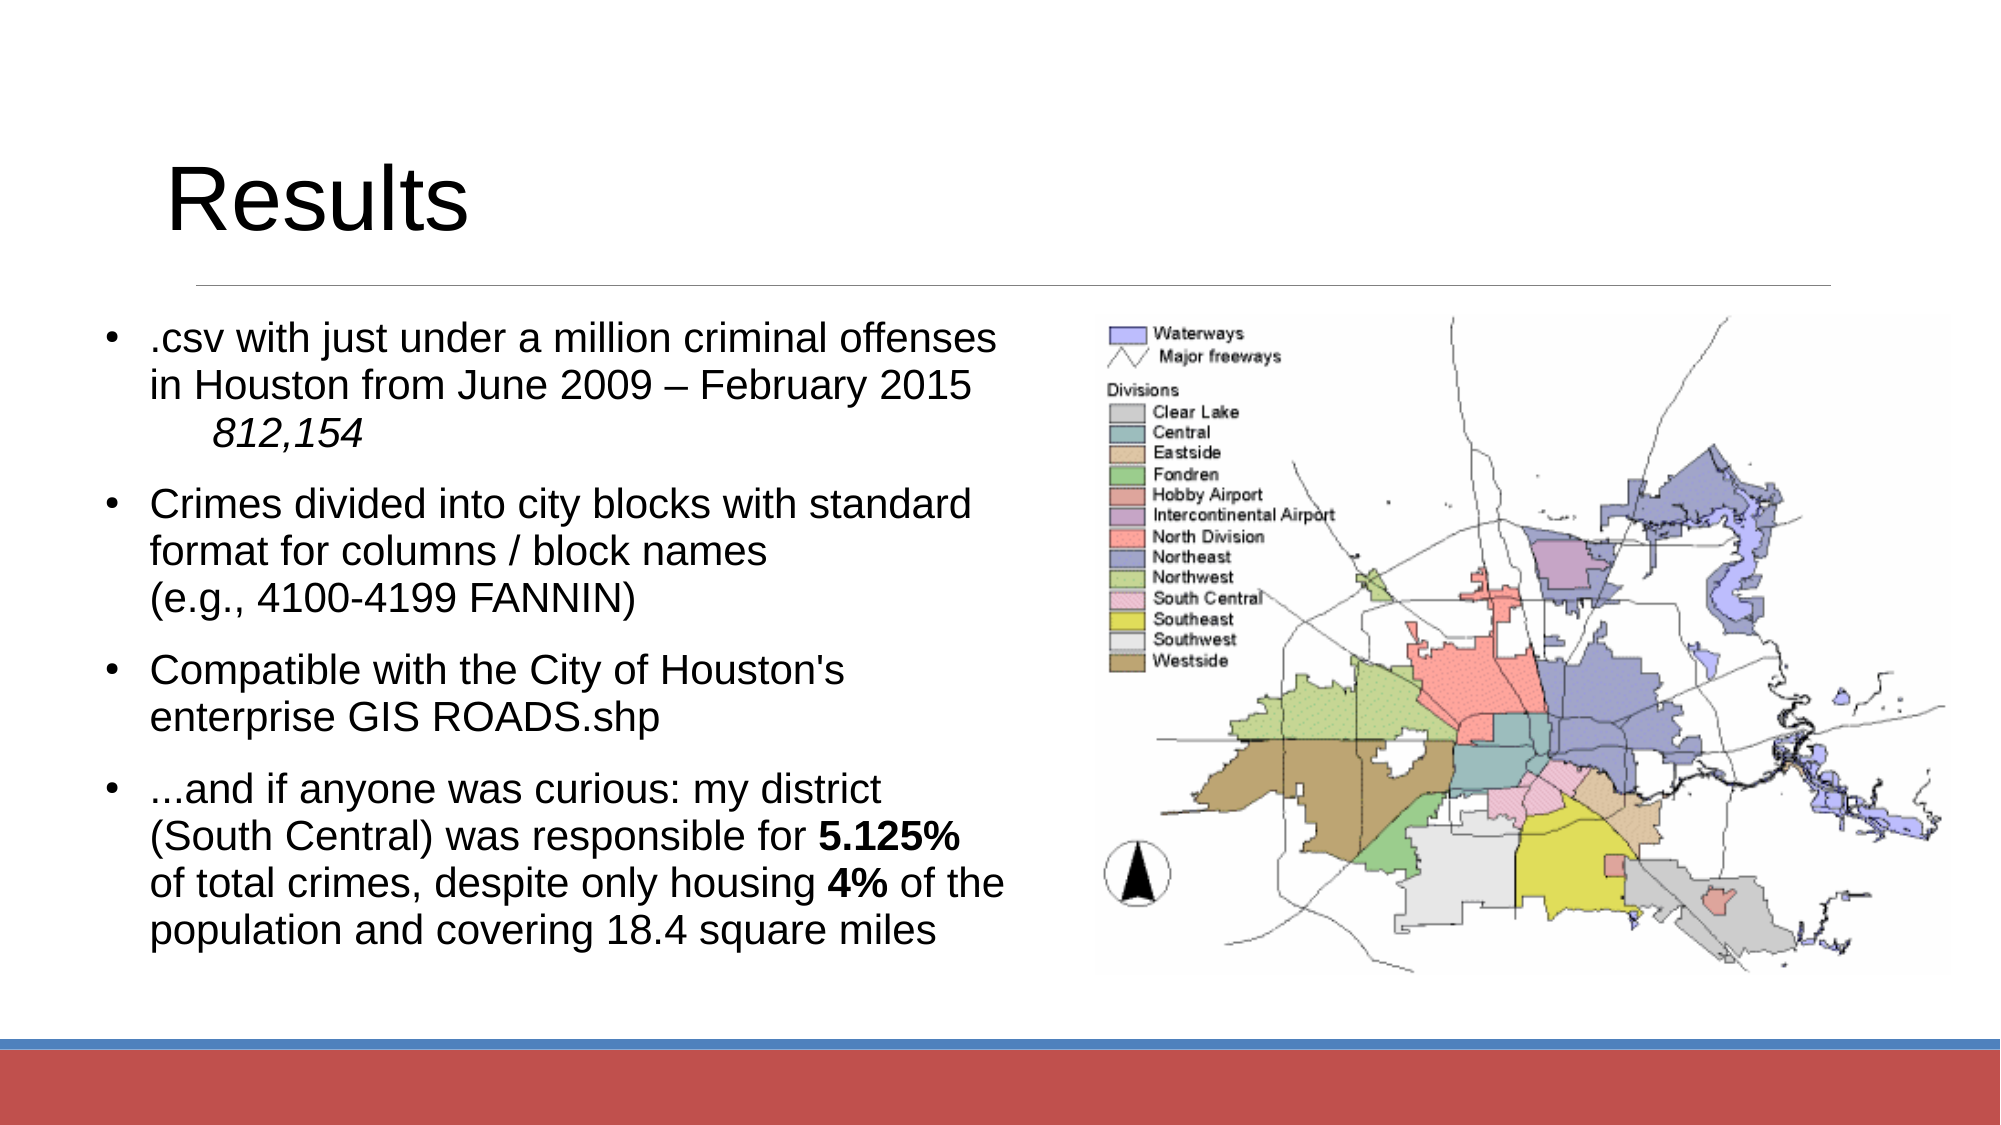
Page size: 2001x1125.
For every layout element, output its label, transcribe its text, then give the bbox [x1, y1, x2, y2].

title Results [165, 104, 1965, 293]
picture [1095, 314, 1951, 976]
list .csv with just under a million criminal offenses in Houston from June 2009 – February 2015 812,154 Crimes divided into city blocks with standard format for columns / block names (e.g., 4100-4199 FANNIN) Compatible with the City of Houston's enterprise GIS ROADS.shp ...and if anyone was curious: my district (South Central) was responsible for 5.125% of total crimes, despite only housing 4% of the population and covering 18.4 square miles [90, 314, 1006, 968]
